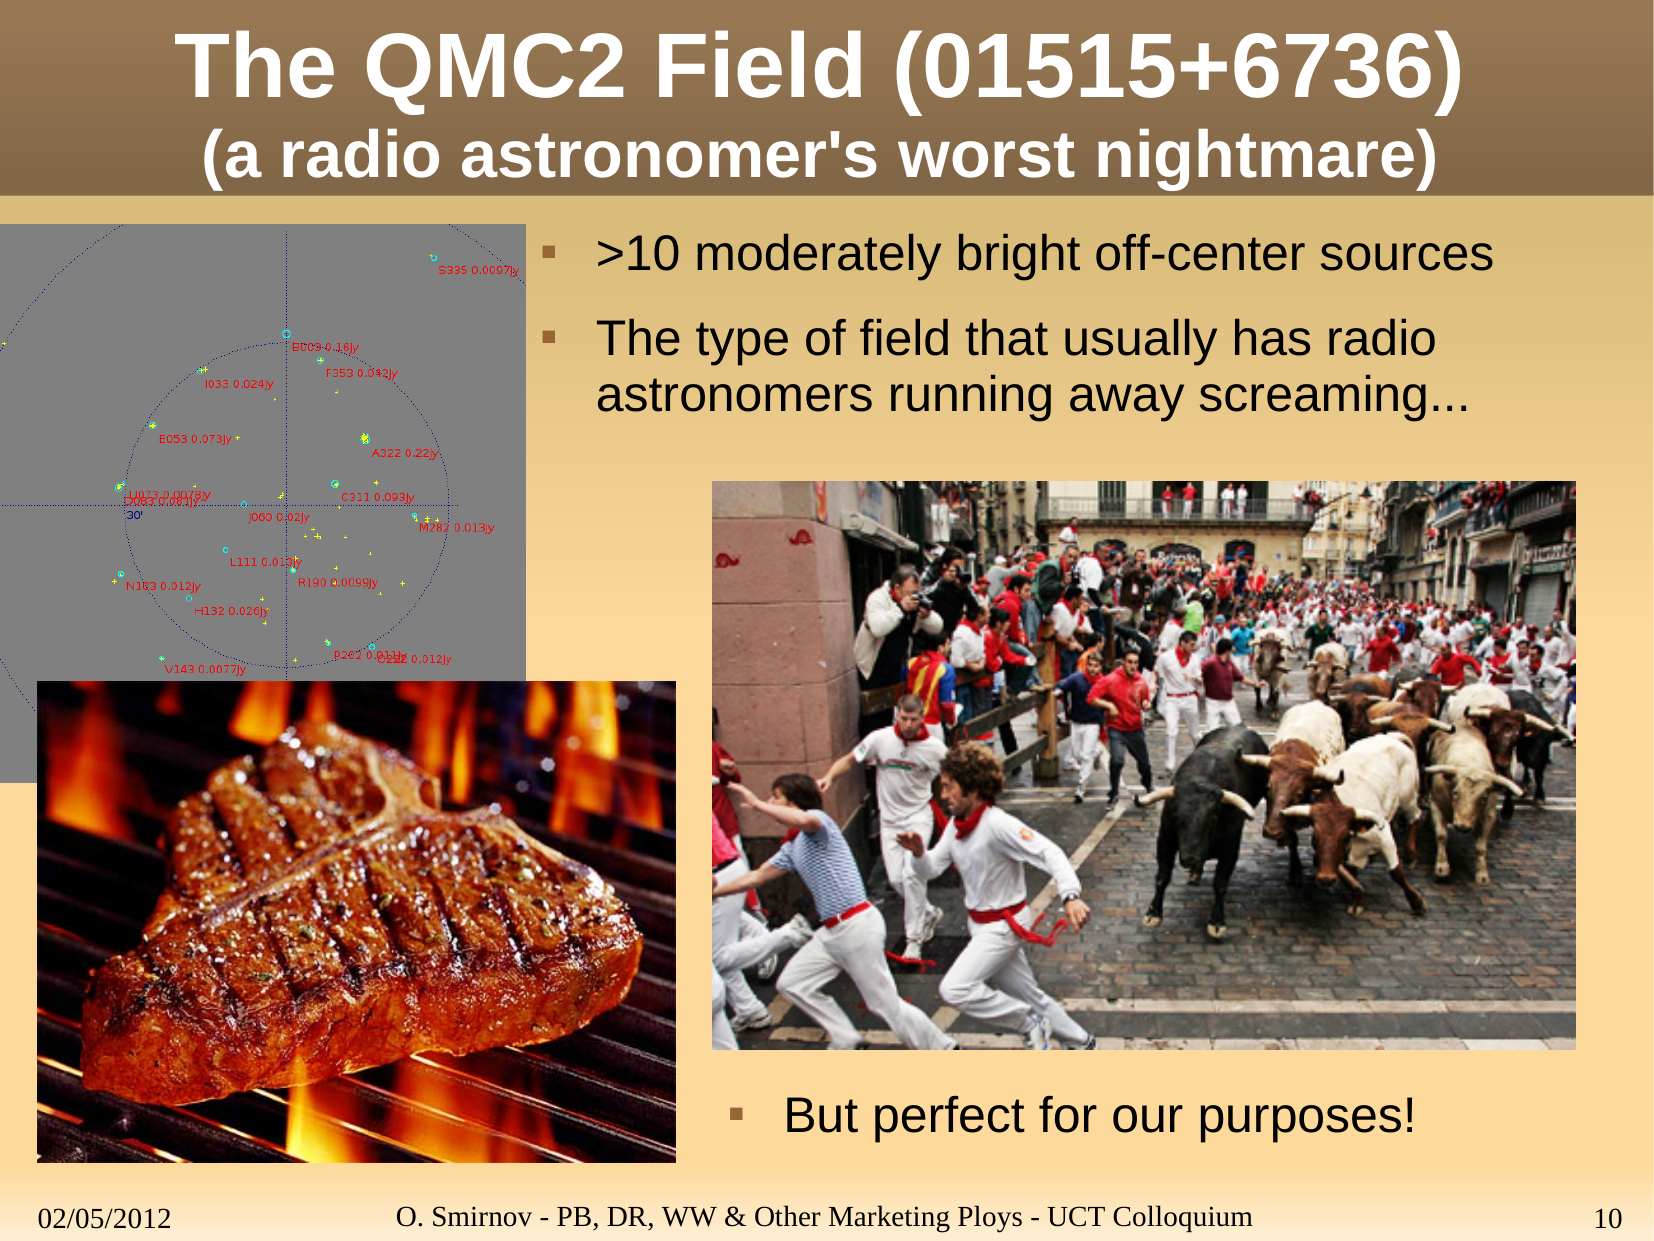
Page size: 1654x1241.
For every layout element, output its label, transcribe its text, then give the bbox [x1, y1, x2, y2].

picture [0, 0, 1654, 1241]
list >10 moderately bright off-center sources The type of field that usually has radio astronomers running away screaming... [525, 225, 1639, 563]
list But perfect for our purposes! [712, 1087, 1639, 1163]
title The QMC2 Field (01515+6736) (a radio astronomer's worst nightmare) [76, 0, 1565, 208]
